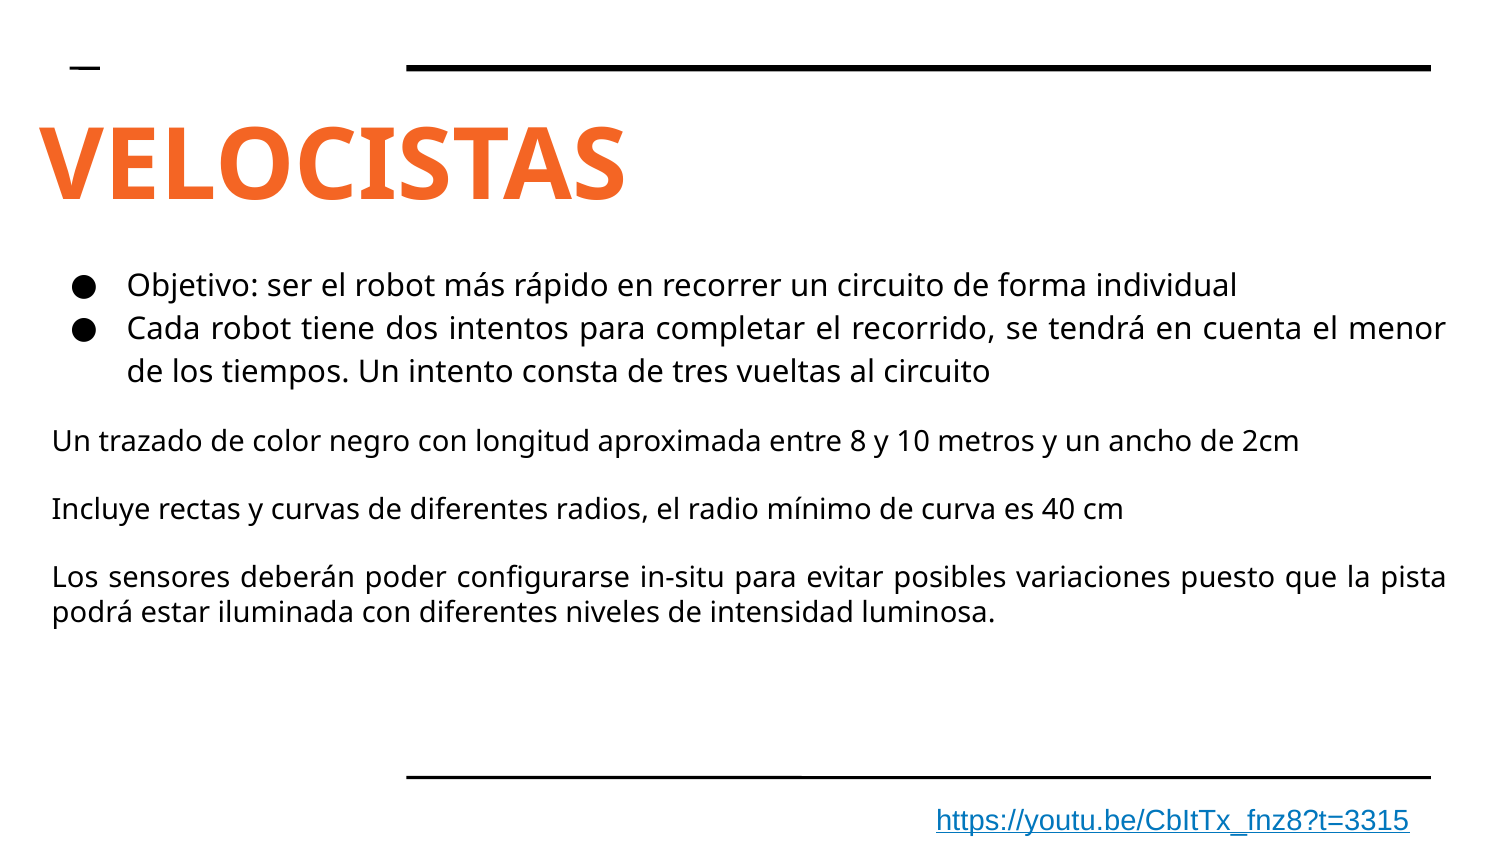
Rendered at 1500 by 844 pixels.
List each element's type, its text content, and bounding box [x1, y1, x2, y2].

title VELOCISTAS [24, 84, 1084, 189]
text_box https://youtu.be/CbItTx_fnz8?t=3315 [921, 785, 1433, 844]
list Objetivo: ser el robot más rápido en recorrer un circuito de forma individual Cada robot tiene dos intentos para completar el recorrido, se tendrá en cuenta el menor de los tiempos. Un intento consta de tres vueltas al circuito Un trazado de color negro con longitud aproximada entre 8 y 10 metros y un ancho de 2cm Incluye rectas y curvas de diferentes radios, el radio mínimo de curva es 40 cm Los sensores deberán poder configurarse in-situ para evitar posibles variaciones puesto que la pista podrá estar iluminada con diferentes niveles de intensidad luminosa. [36, 244, 1464, 817]
